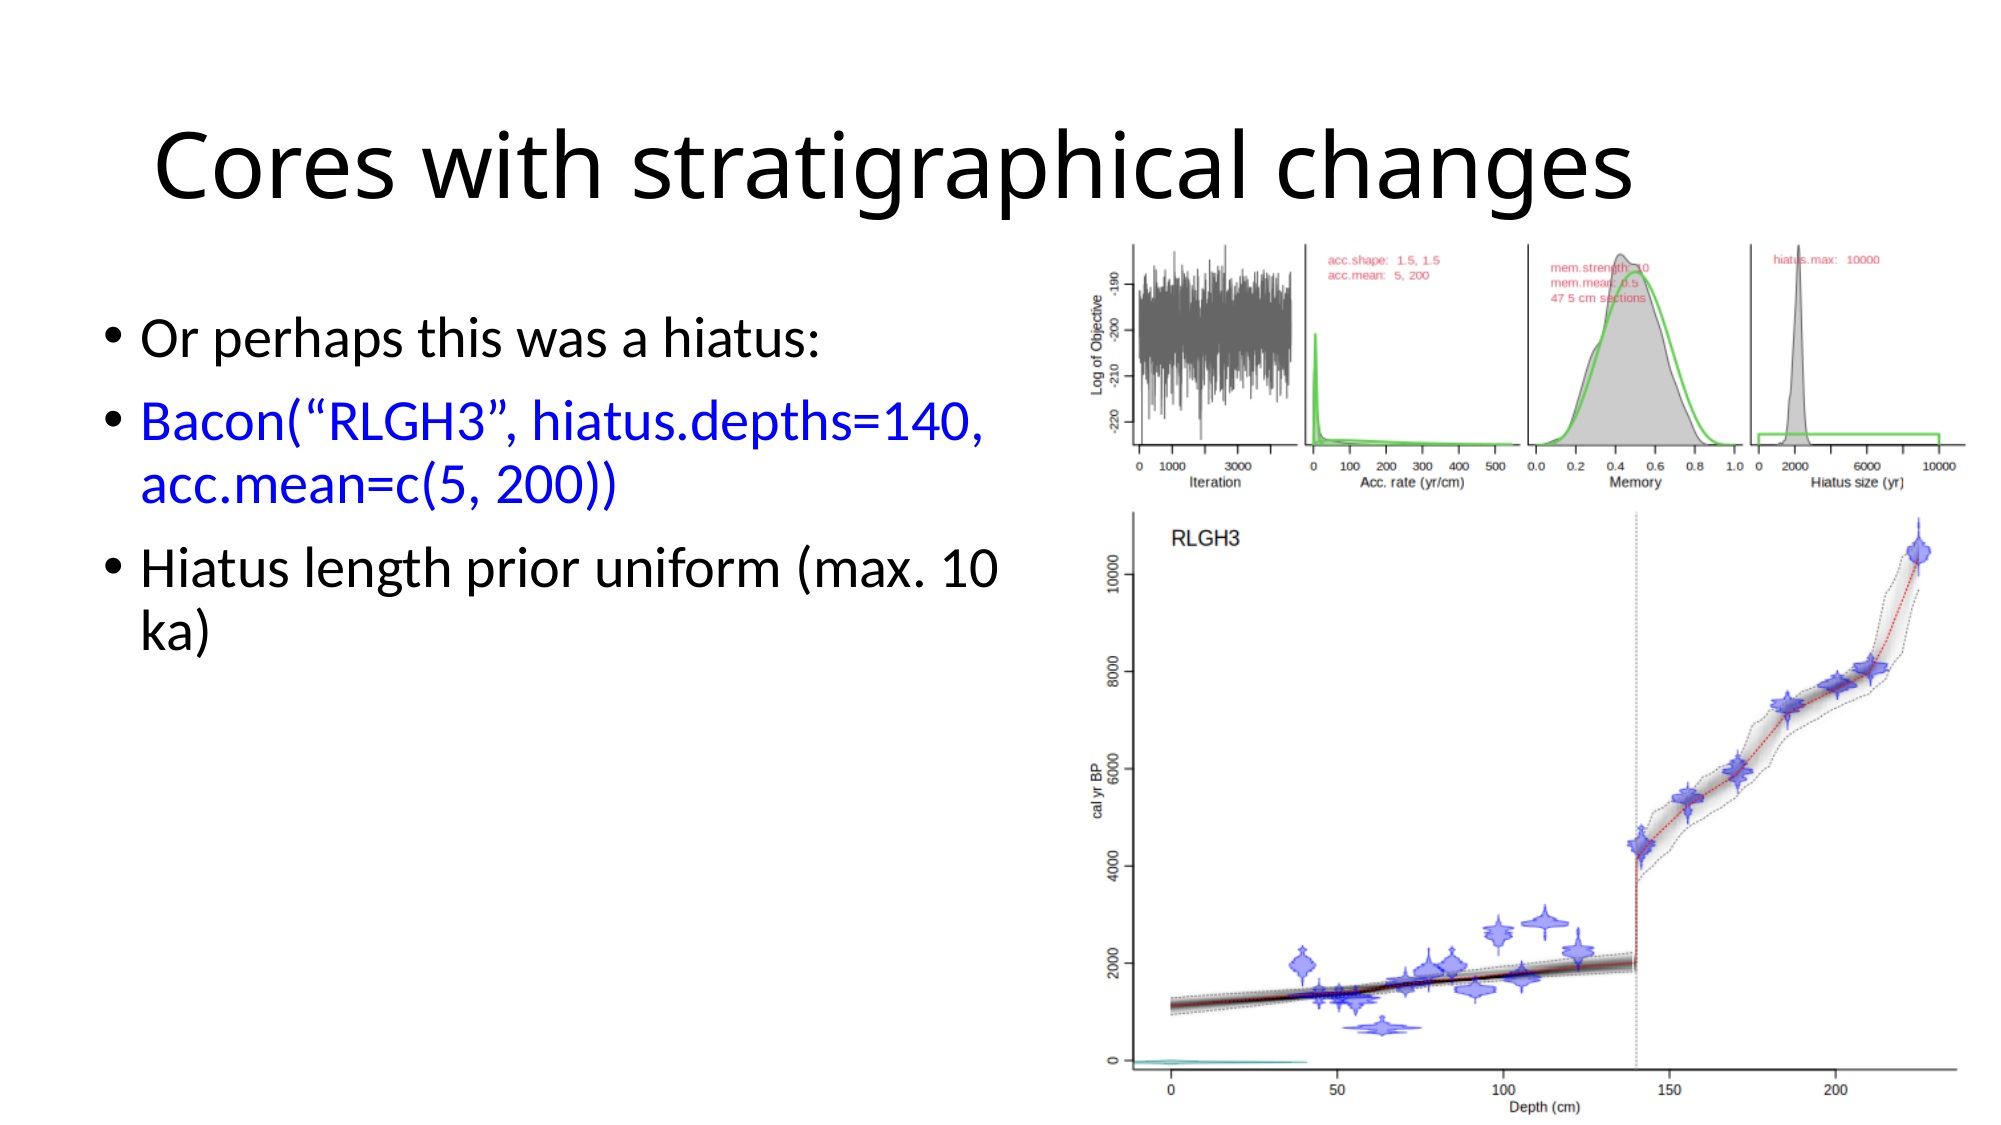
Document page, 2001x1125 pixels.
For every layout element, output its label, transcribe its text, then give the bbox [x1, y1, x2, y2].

picture [1087, 236, 1971, 1119]
text_box Cores with stratigraphical changes [137, 59, 1863, 278]
text_box Or perhaps this was a hiatus: Bacon(“RLGH3”, hiatus.depths=140, acc.mean=c(5, 200)) Hiatus length prior uniform (max. 10 ka) [88, 299, 1087, 1014]
